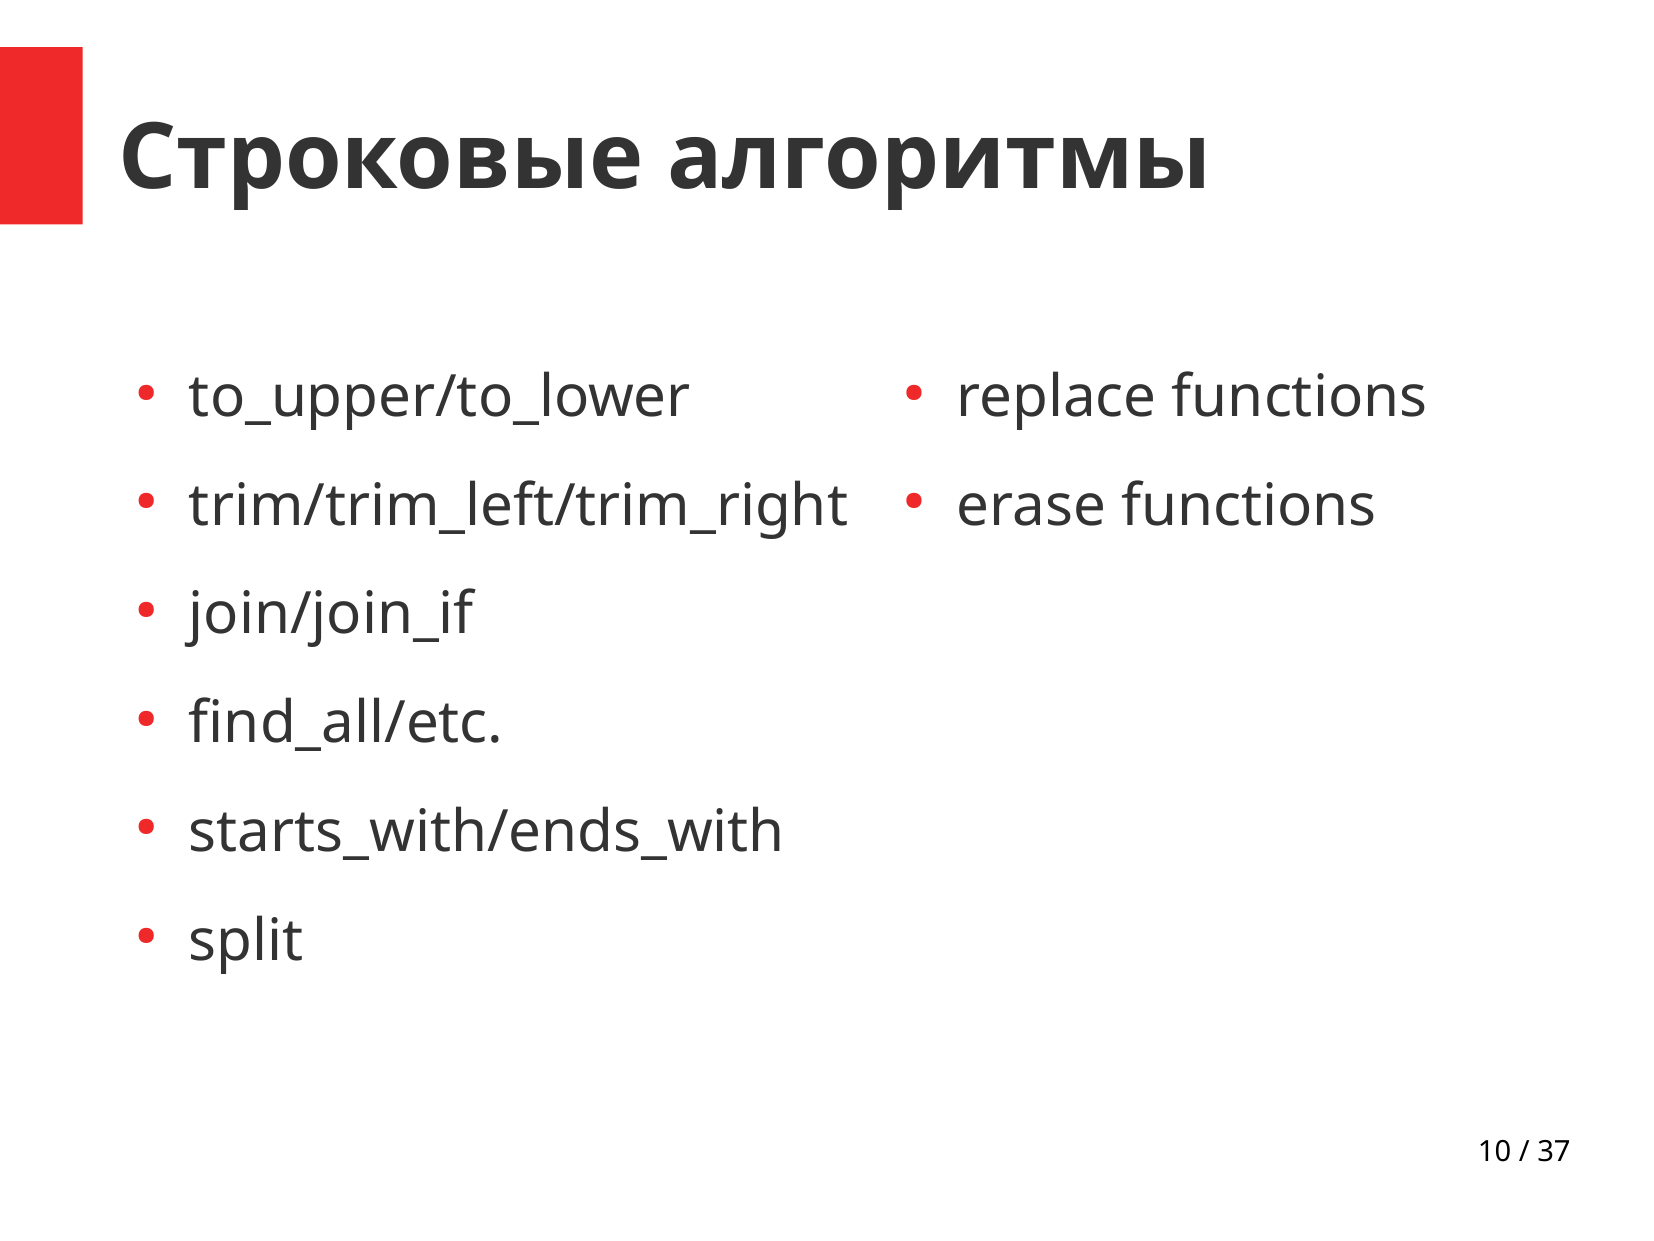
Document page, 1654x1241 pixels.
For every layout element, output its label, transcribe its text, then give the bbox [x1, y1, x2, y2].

list replace functions erase functions [885, 354, 1619, 1074]
title Строковые алгоритмы [118, 49, 1571, 257]
list to_upper/to_lower trim/trim_left/trim_right join/join_if find_all/etc. starts_with/ends_with split [118, 354, 851, 1074]
